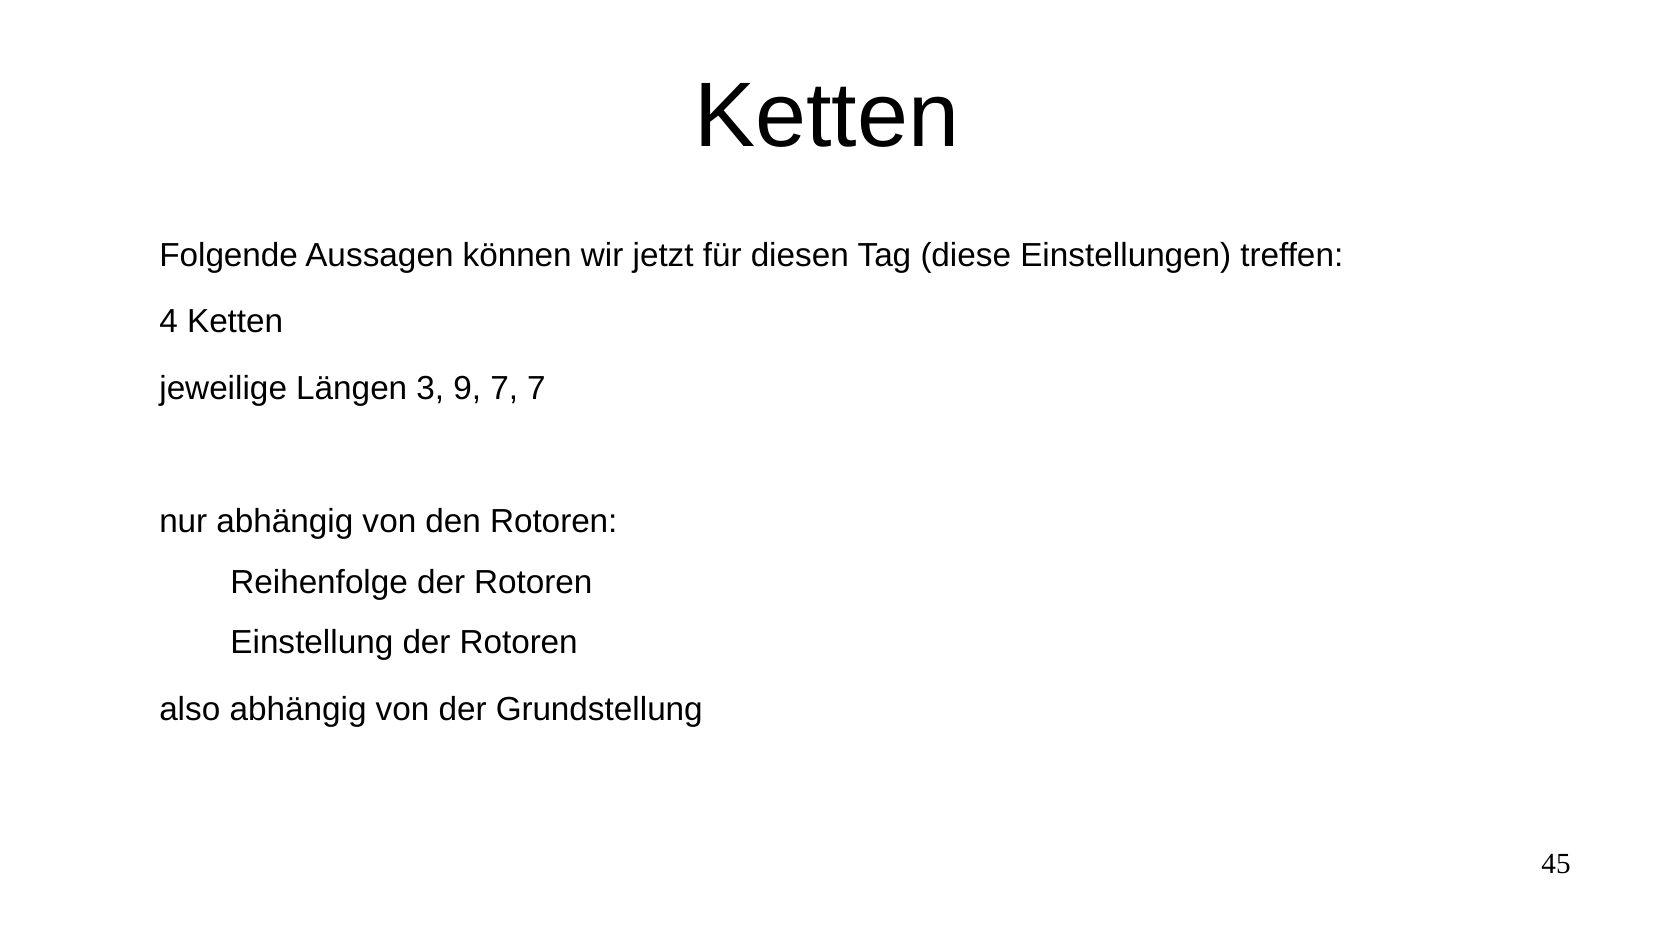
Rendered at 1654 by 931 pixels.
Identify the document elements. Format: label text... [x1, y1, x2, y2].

list Folgende Aussagen können wir jetzt für diesen Tag (diese Einstellungen) treffen: 4 Ketten jeweilige Längen 3, 9, 7, 7 nur abhängig von den Rotoren: Reihenfolge der Rotoren Einstellung der Rotoren also abhängig von der Grundstellung [88, 236, 1577, 776]
title Ketten [82, 37, 1571, 193]
